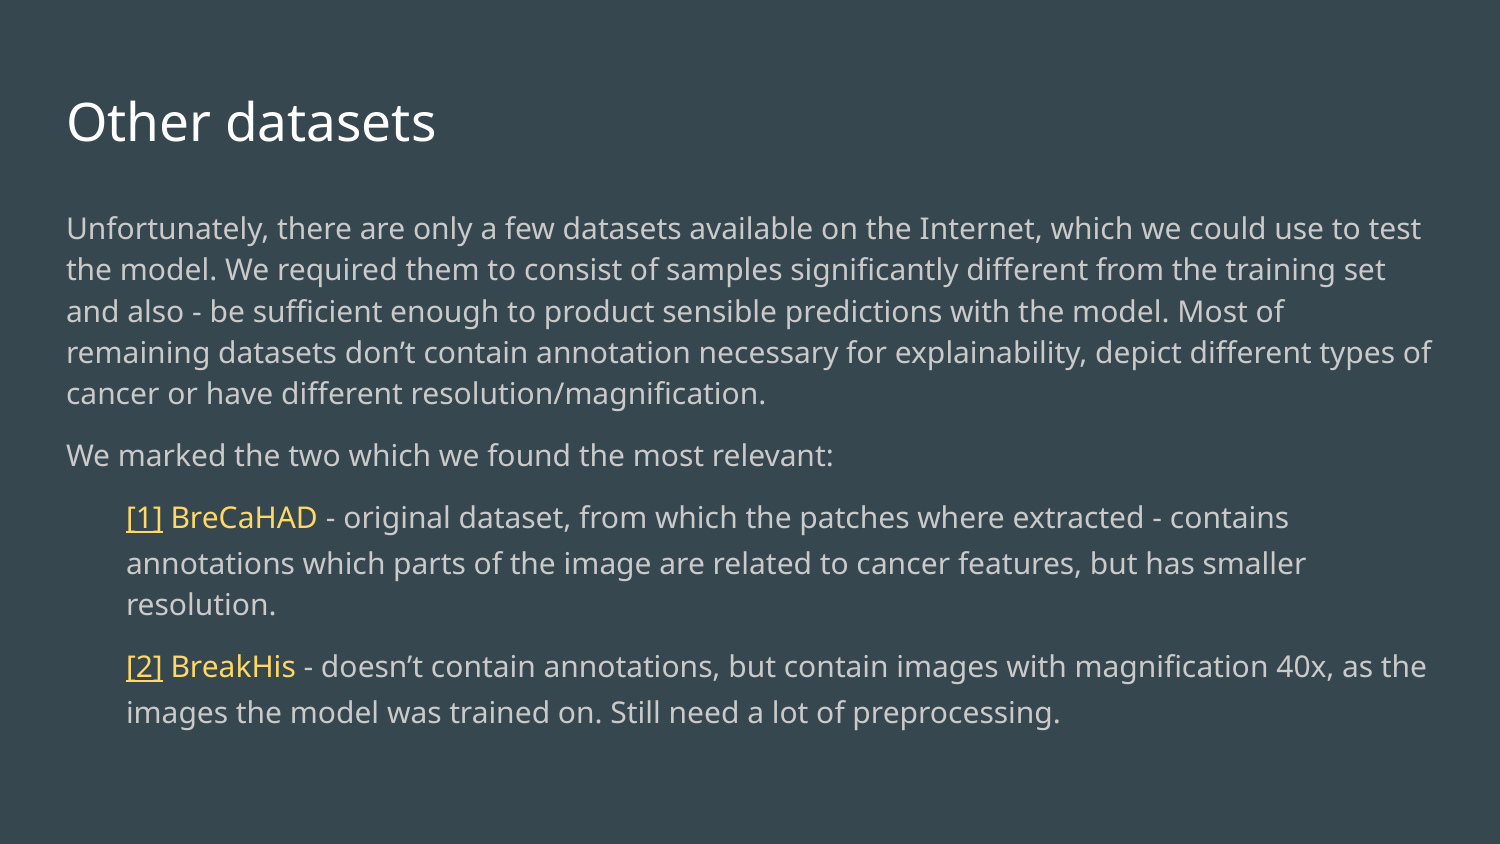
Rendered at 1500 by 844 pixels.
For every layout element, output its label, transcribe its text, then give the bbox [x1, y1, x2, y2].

title Other datasets [51, 72, 1449, 167]
list Unfortunately, there are only a few datasets available on the Internet, which we could use to test the model. We required them to consist of samples significantly different from the training set and also - be sufficient enough to product sensible predictions with the model. Most of remaining datasets don’t contain annotation necessary for explainability, depict different types of cancer or have different resolution/magnification. We marked the two which we found the most relevant: [1] BreCaHAD - original dataset, from which the patches where extracted - contains annotations which parts of the image are related to cancer features, but has smaller resolution. [2] BreakHis - doesn’t contain annotations, but contain images with magnification 40x, as the images the model was trained on. Still need a lot of preprocessing. [51, 189, 1449, 750]
